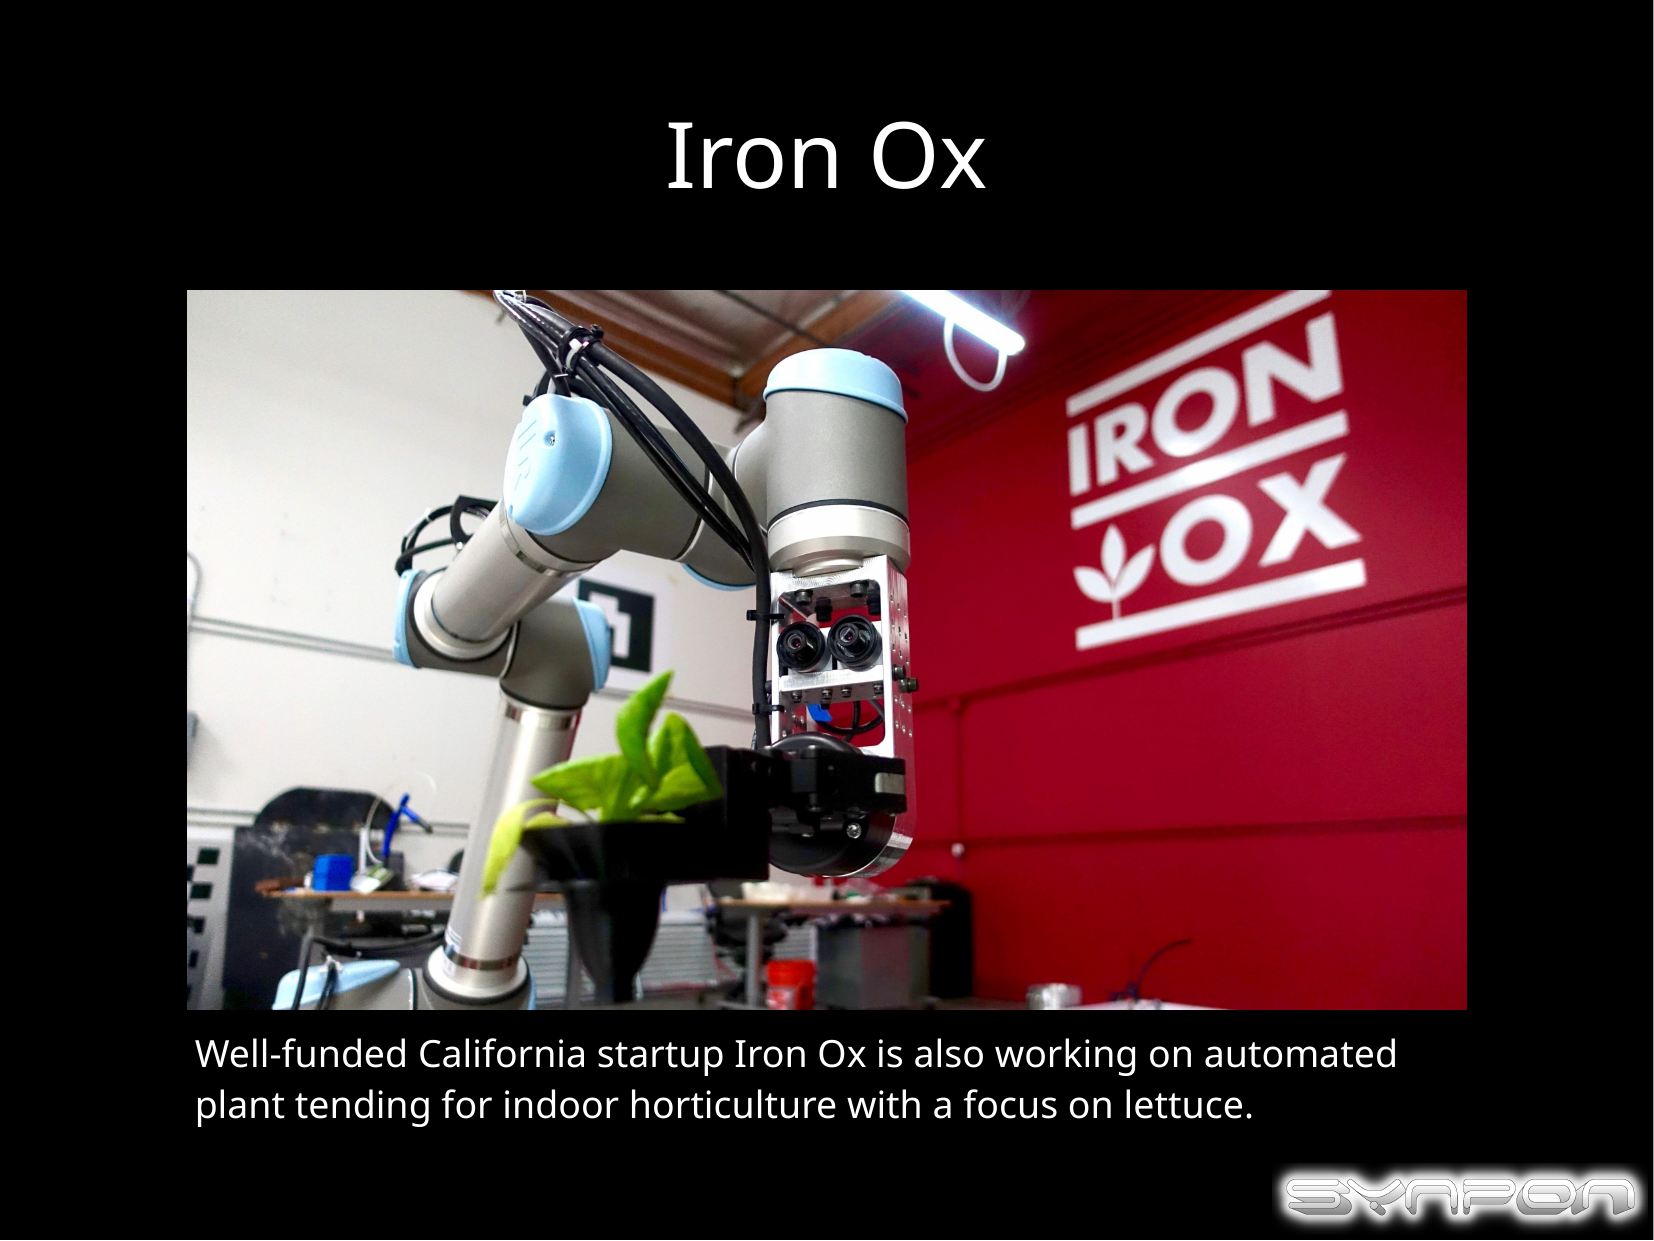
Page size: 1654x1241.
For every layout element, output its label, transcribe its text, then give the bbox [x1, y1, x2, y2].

text_box Well-funded California startup Iron Ox is also working on automated plant tending for indoor horticulture with a focus on lettuce. [180, 1020, 1456, 1110]
picture [1272, 1163, 1648, 1235]
title Iron Ox [82, 49, 1571, 257]
picture [187, 290, 1467, 1010]
